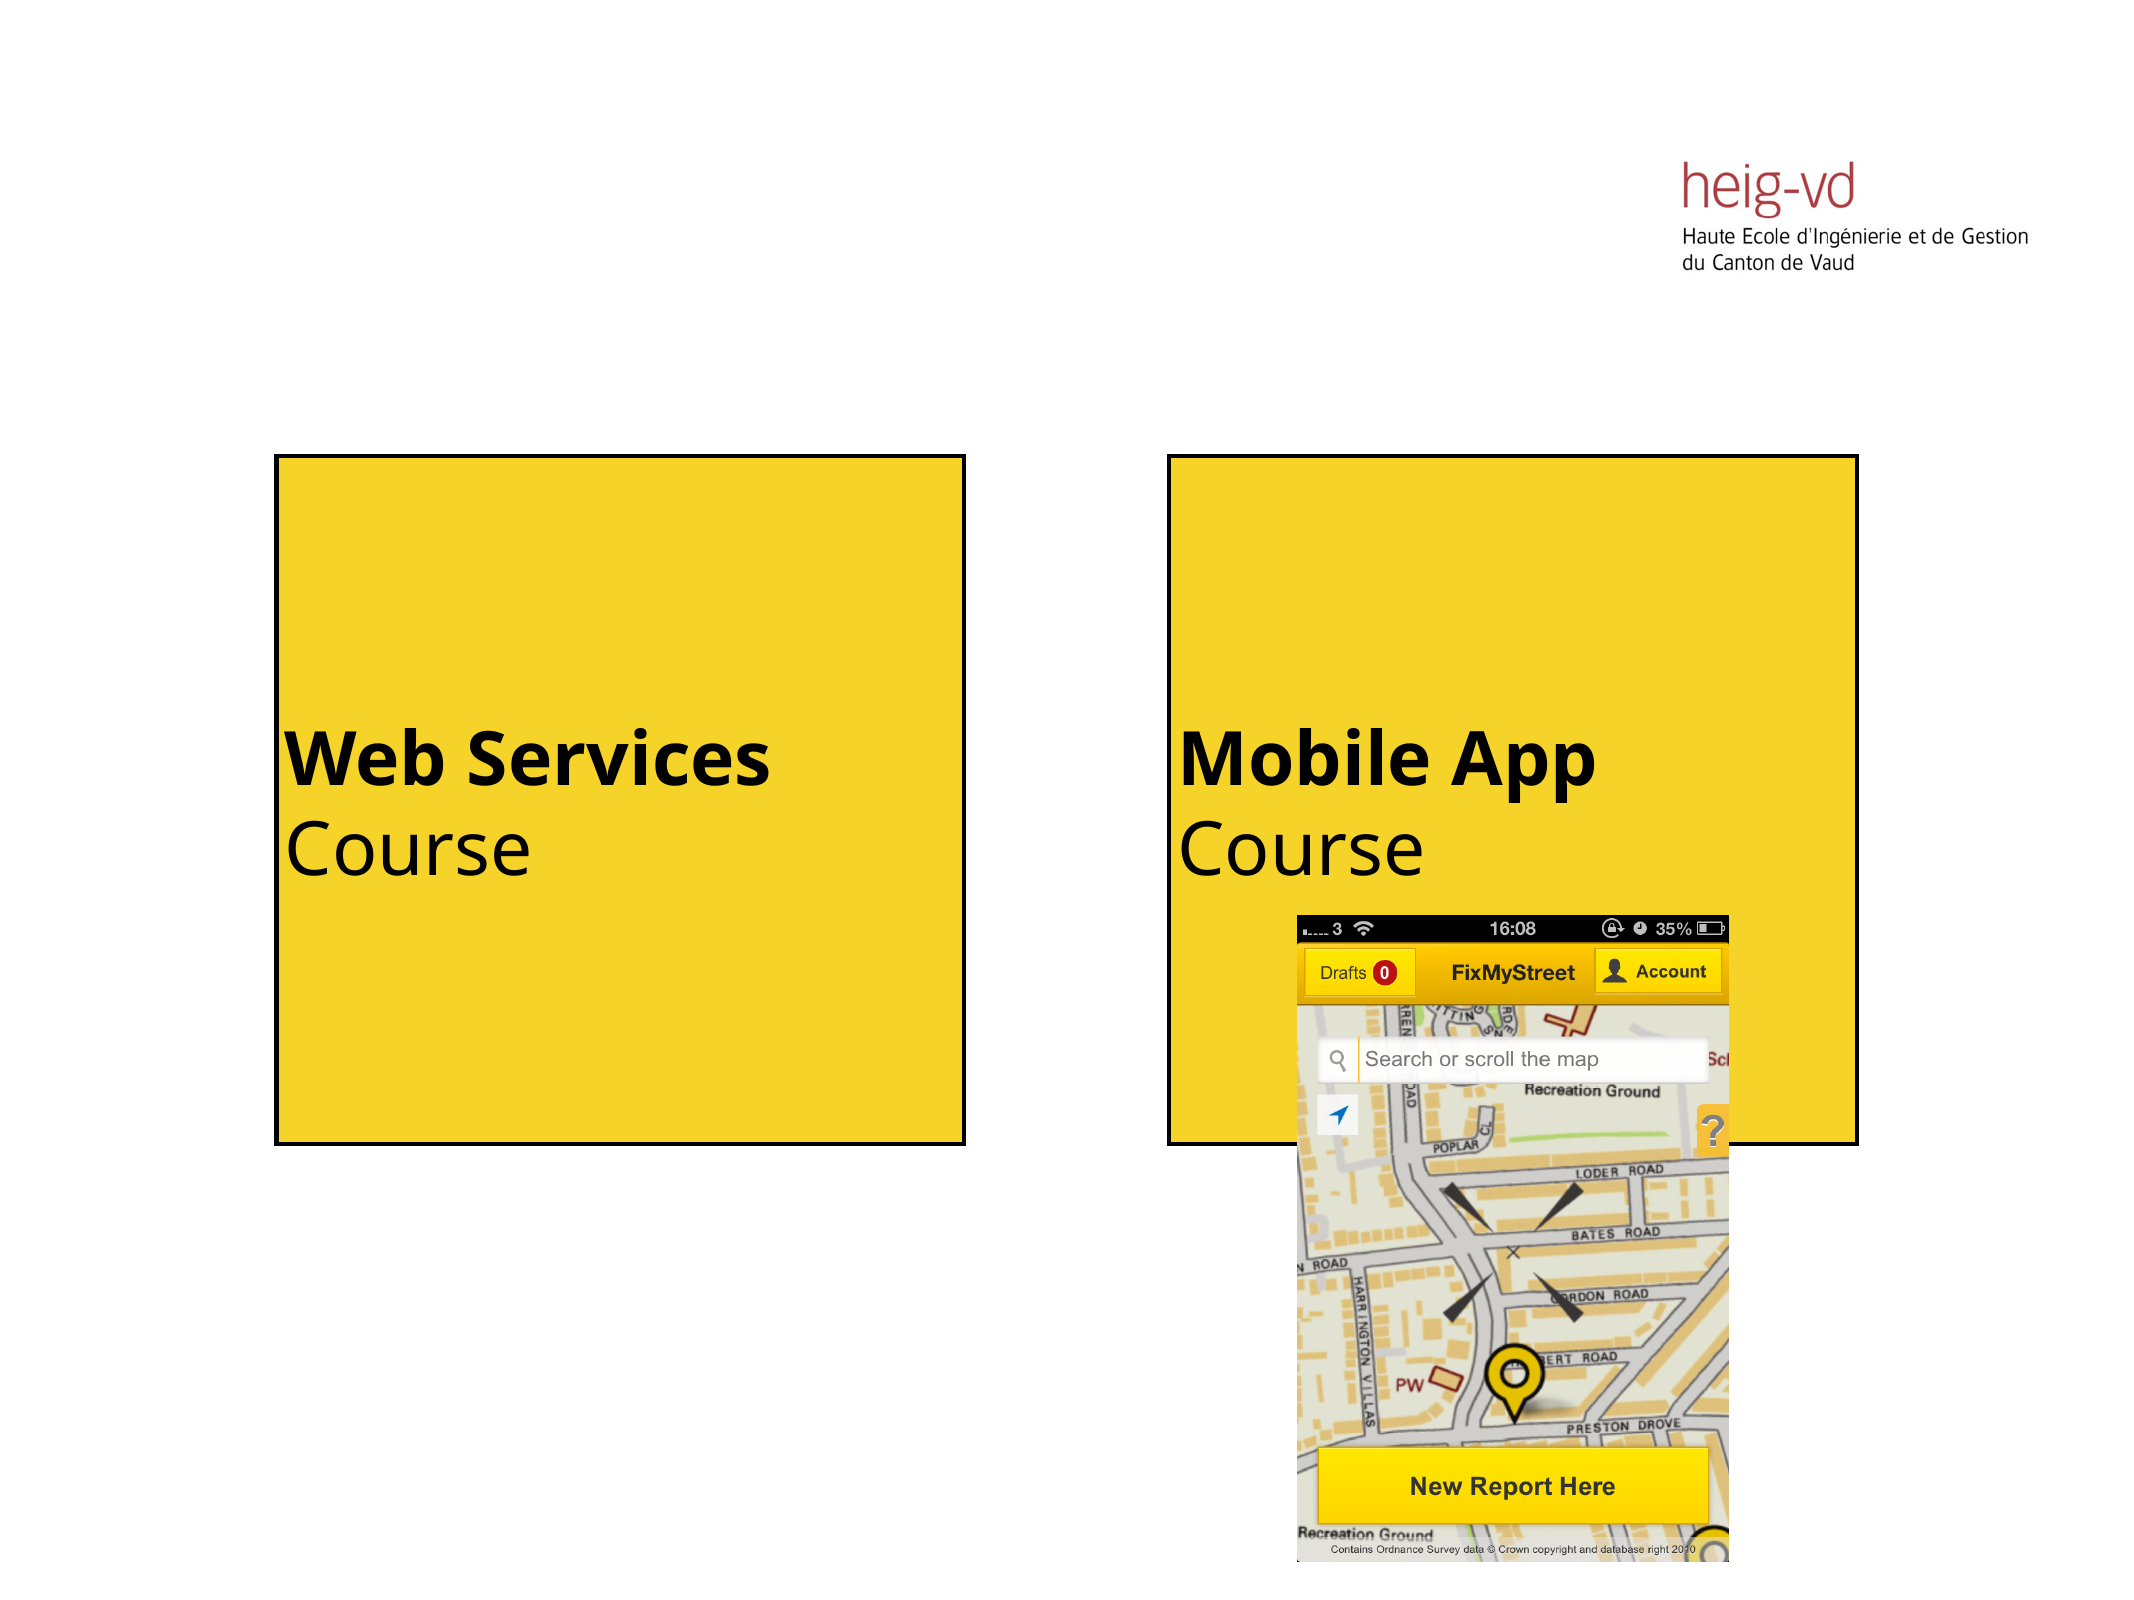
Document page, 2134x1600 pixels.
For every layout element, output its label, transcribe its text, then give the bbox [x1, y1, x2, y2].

text_box Web Services Course [276, 456, 964, 1144]
picture [1672, 149, 2036, 284]
picture [1297, 915, 1729, 1562]
text_box Mobile App Course [1169, 456, 1857, 1144]
